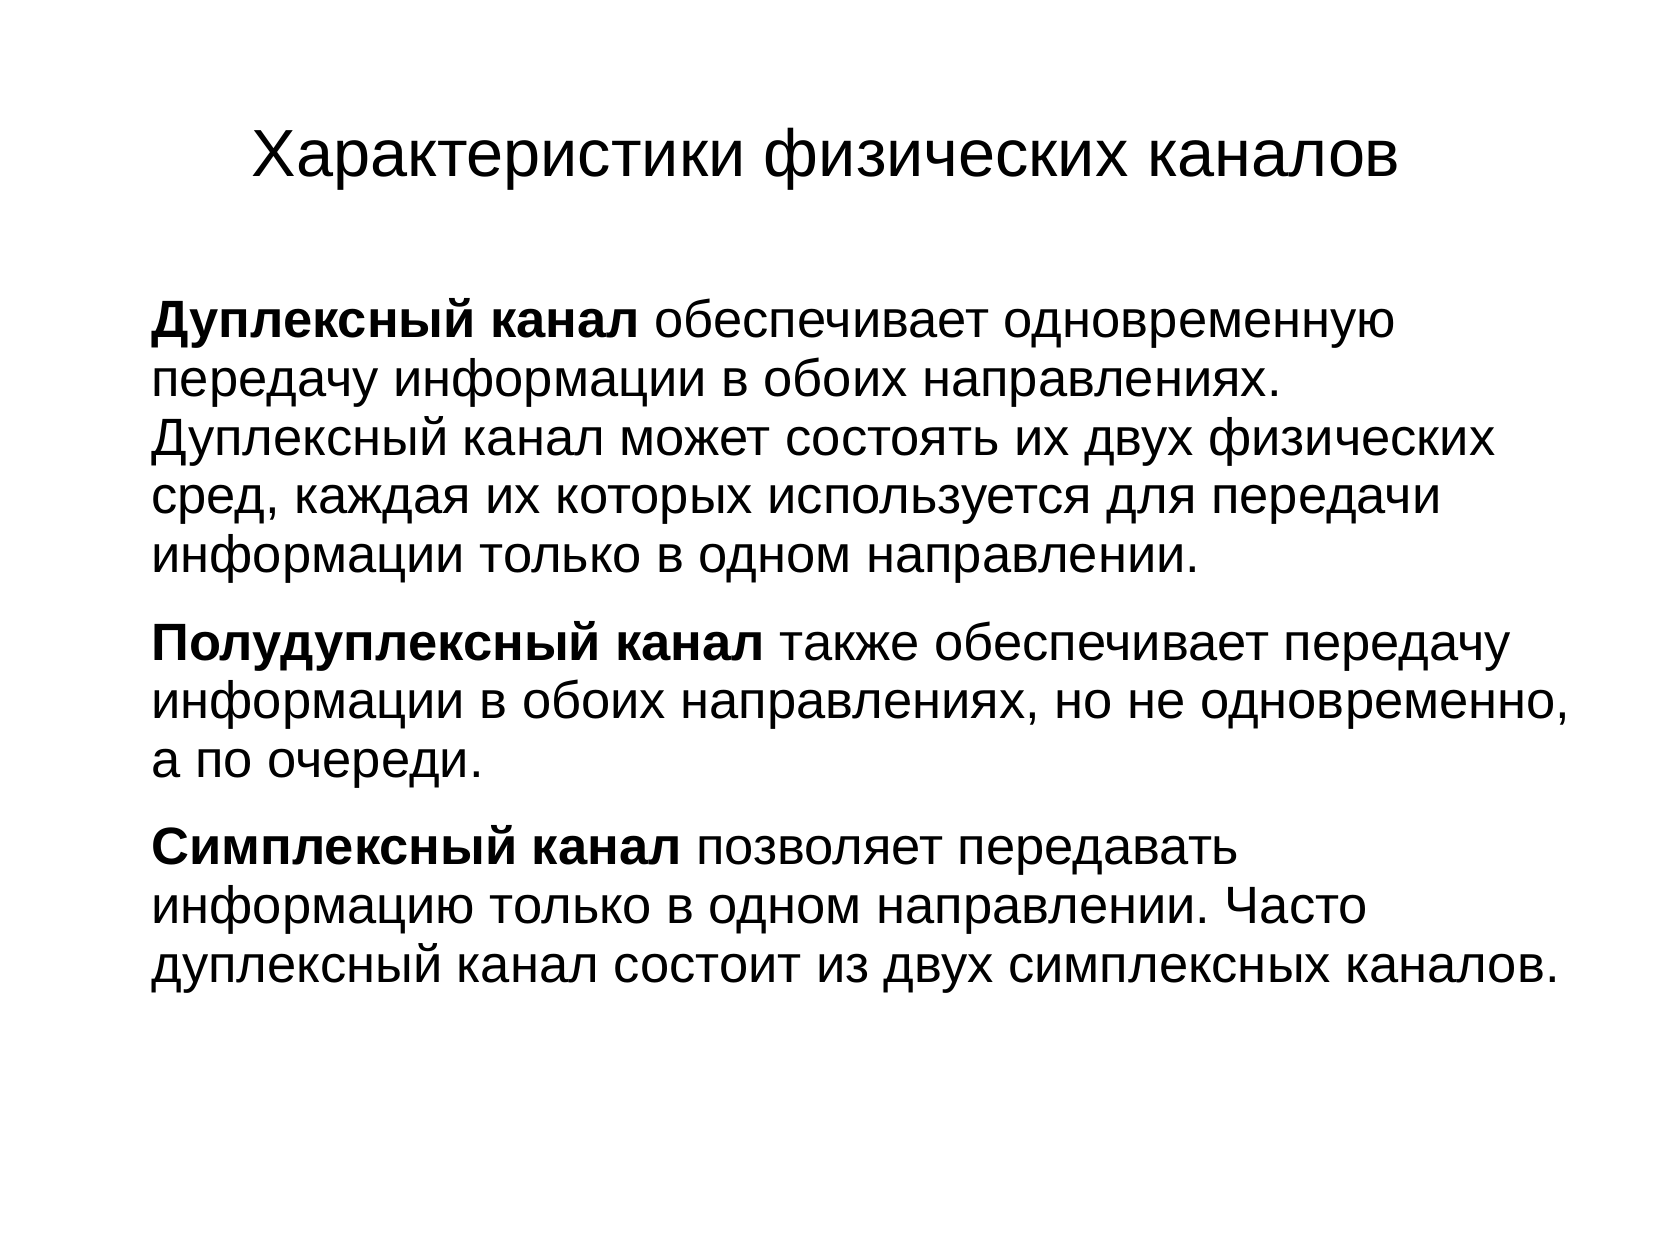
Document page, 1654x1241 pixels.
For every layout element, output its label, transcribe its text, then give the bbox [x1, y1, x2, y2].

title Характеристики физических каналов [82, 49, 1571, 257]
list Дуплексный канал обеспечивает одновременную передачу информации в обоих направлениях. Дуплексный канал может состоять их двух физических сред, каждая их которых используется для передачи информации только в одном направлении. Полудуплексный канал также обеспечивает передачу информации в обоих направ­лениях, но не одновременно, а по очереди. Симплексный канал позволяет передавать информацию только в одном направлении. Часто дуплексный канал состоит из двух симплексных каналов. [82, 290, 1571, 1052]
